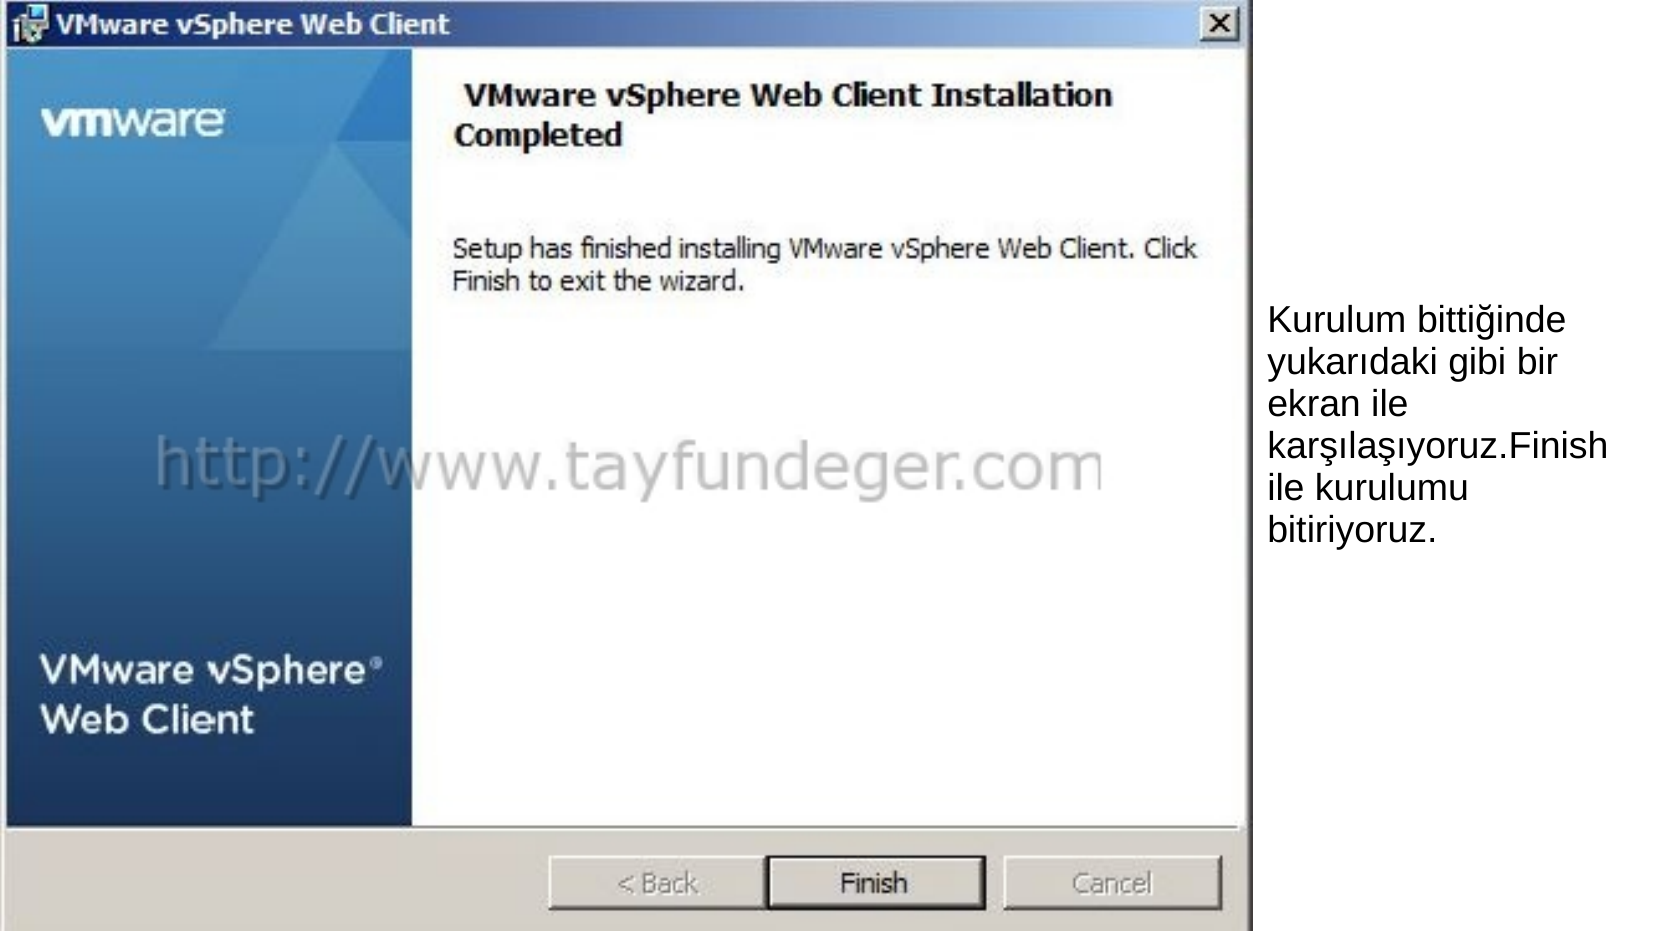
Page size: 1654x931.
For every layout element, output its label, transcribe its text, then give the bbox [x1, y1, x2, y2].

text_box Kurulum bittiğinde yukarıdaki gibi bir ekran ile karşılaşıyoruz.Finish ile kurulumu bitiriyoruz. [1252, 291, 1654, 556]
picture [0, 0, 1253, 931]
